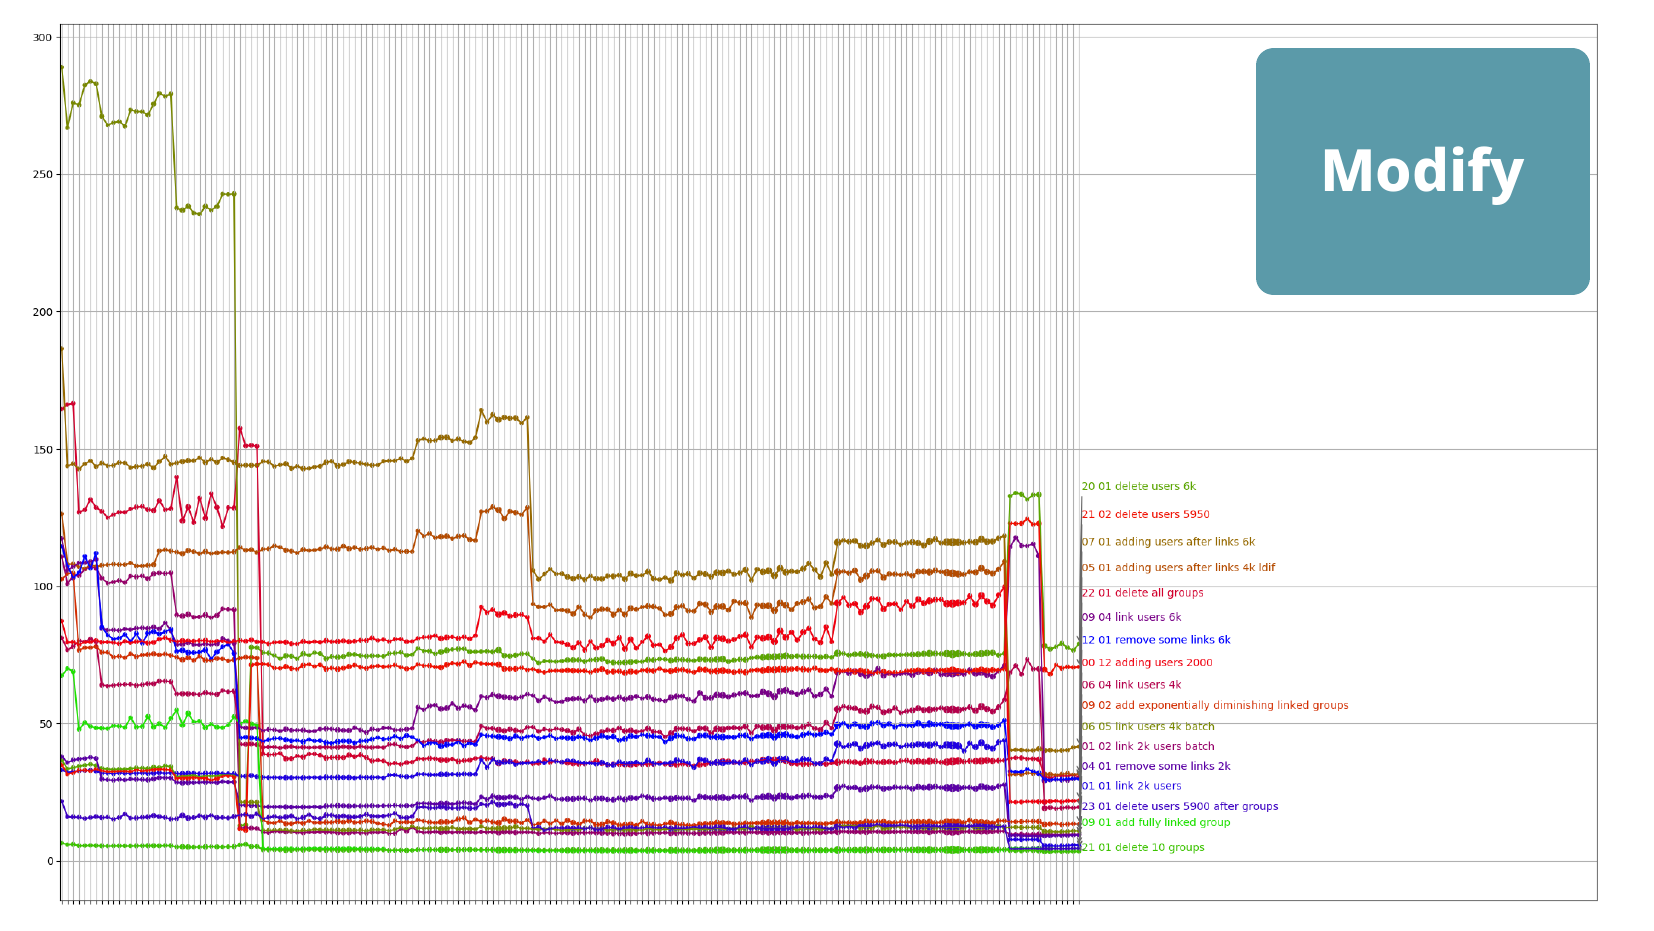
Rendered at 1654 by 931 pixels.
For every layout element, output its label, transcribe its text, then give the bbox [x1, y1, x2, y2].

picture [21, 9, 1610, 907]
text_box Modify [1273, 65, 1573, 278]
